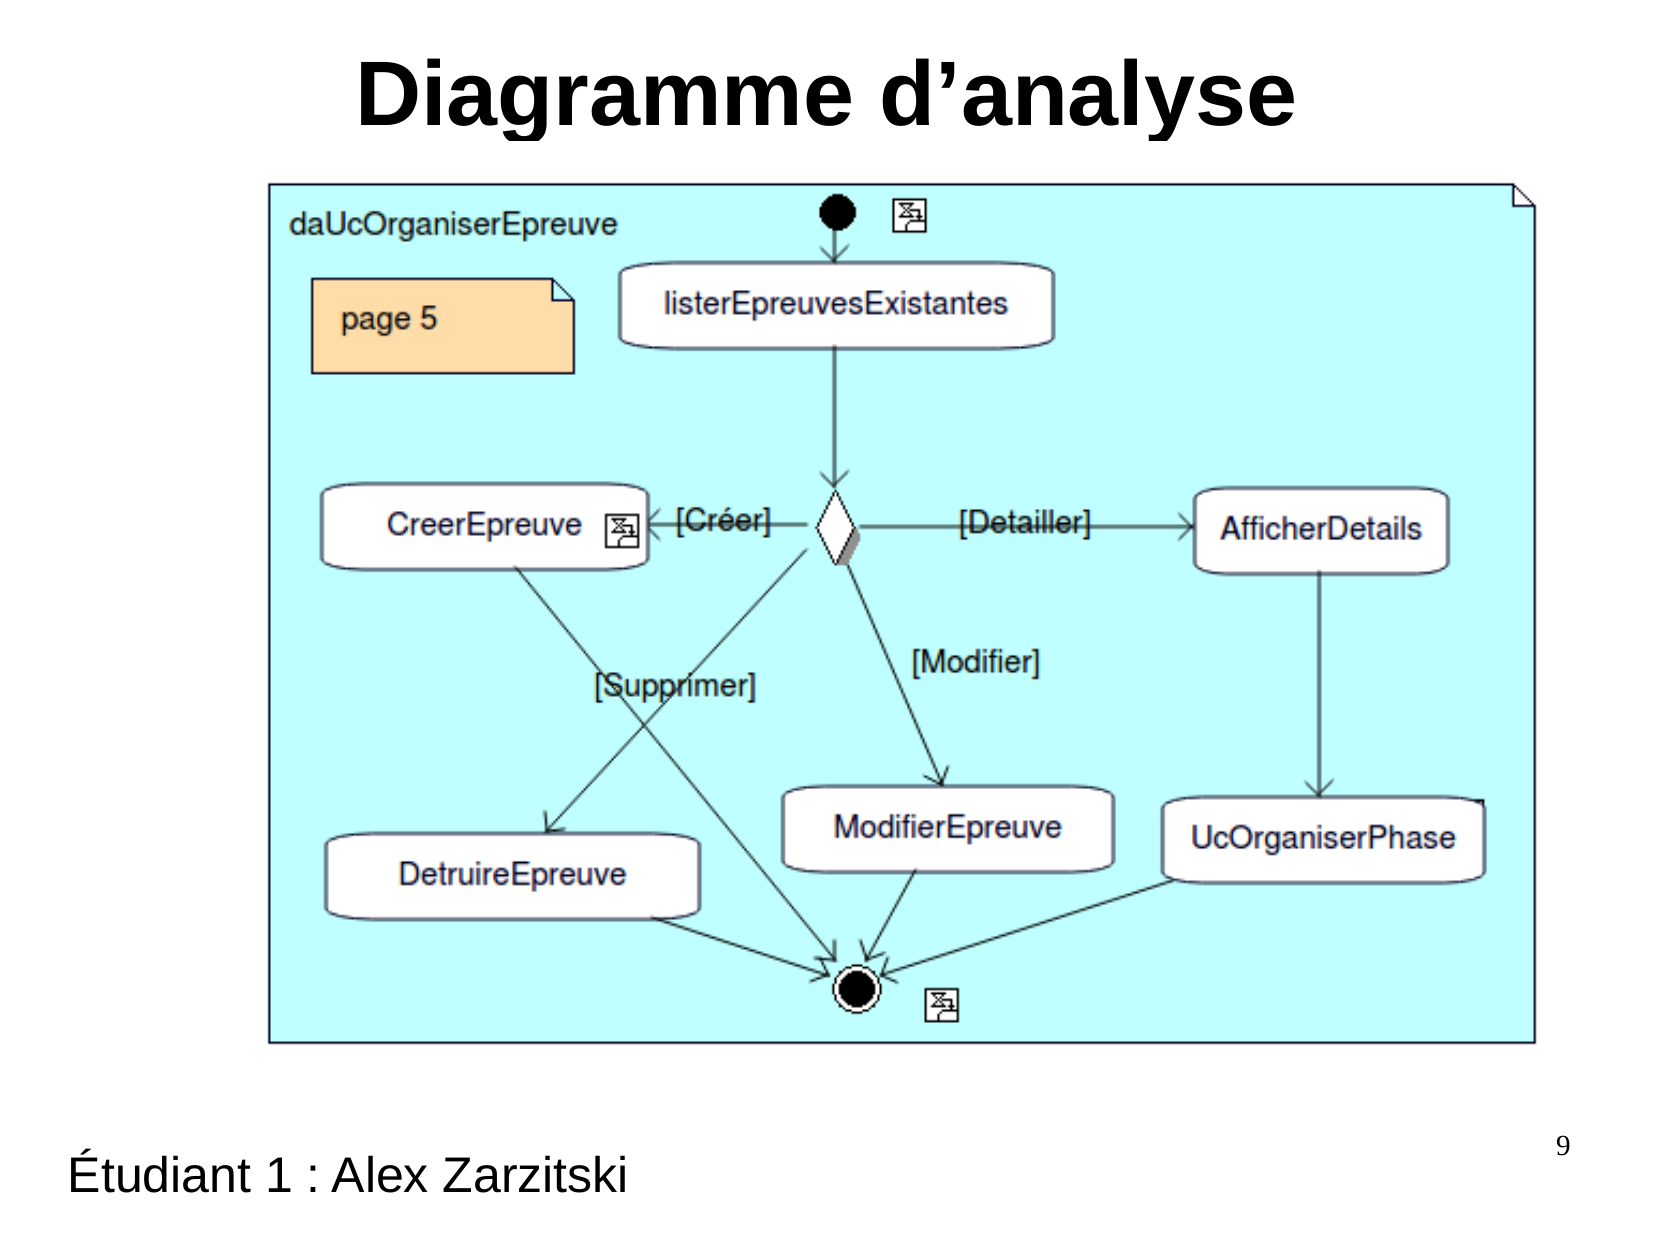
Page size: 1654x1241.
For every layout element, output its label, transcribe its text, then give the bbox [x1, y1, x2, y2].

picture [20, 141, 1560, 1068]
text_box Étudiant 1 : Alex Zarzitski [53, 1139, 650, 1211]
title Diagramme d’analyse [82, 0, 1571, 198]
